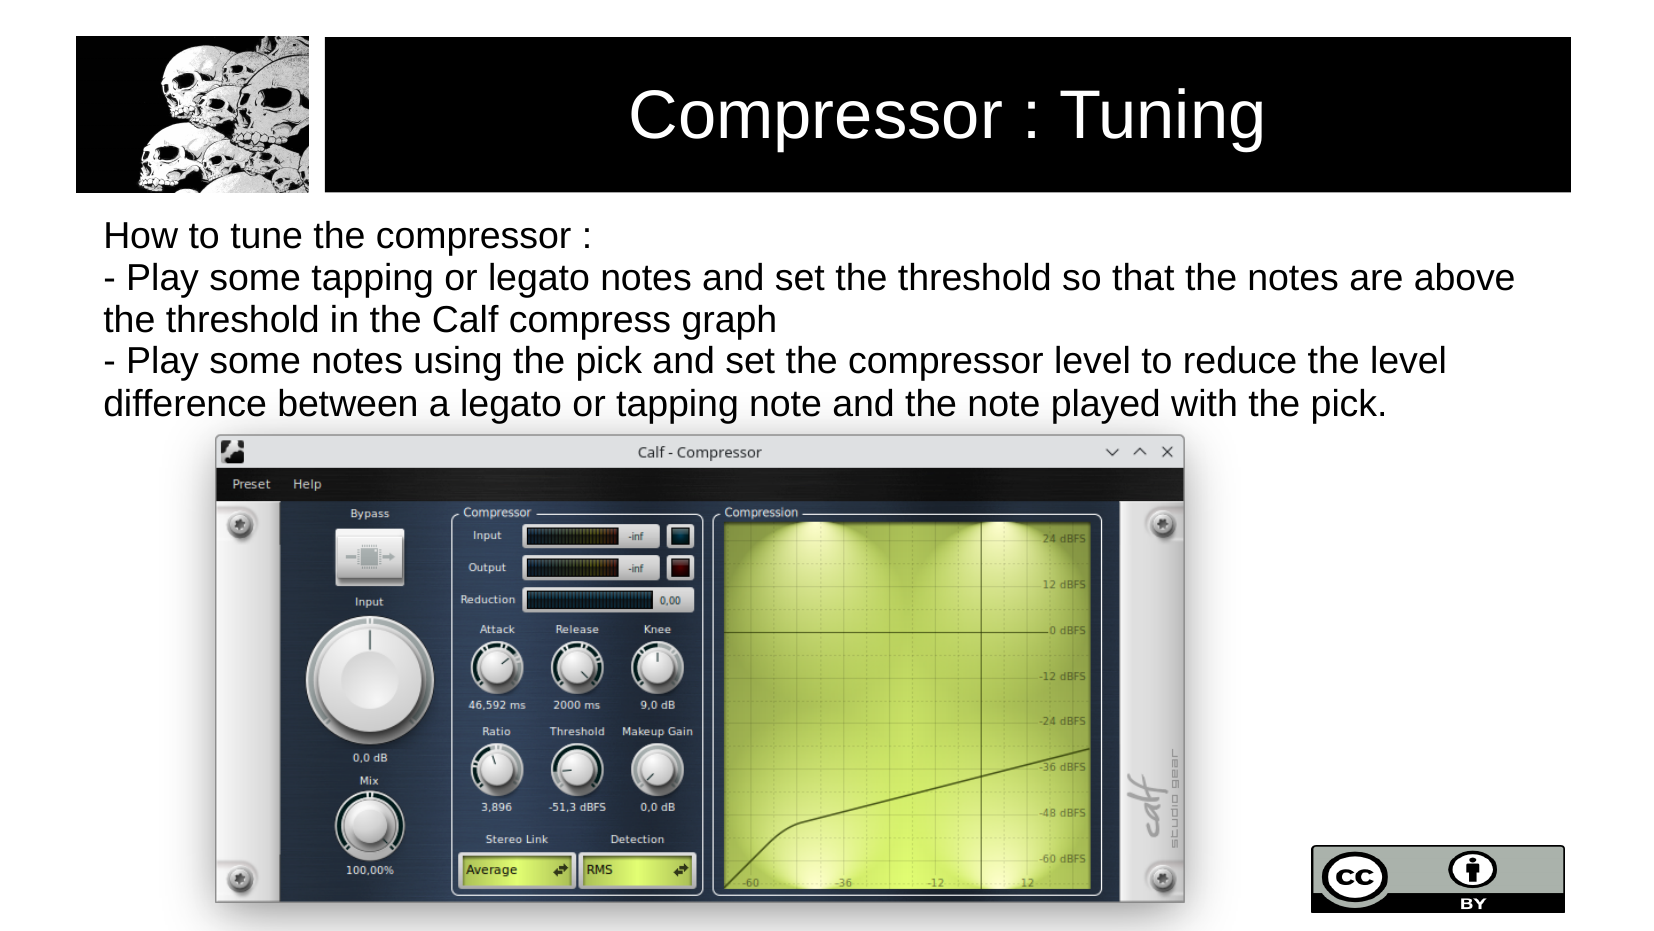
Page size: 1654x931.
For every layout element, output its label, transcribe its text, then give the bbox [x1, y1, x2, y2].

picture [142, 375, 1258, 931]
title Compressor : Tuning [324, 37, 1571, 193]
picture [1311, 845, 1565, 913]
picture [76, 36, 309, 193]
text_box How to tune the compressor : - Play some tapping or legato notes and set the threshold so that the notes are above the threshold in the Calf compress graph - Play some notes using the pick and set the compressor level to reduce the level difference between a legato or tapping note and the note played with the pick. [88, 206, 1565, 432]
